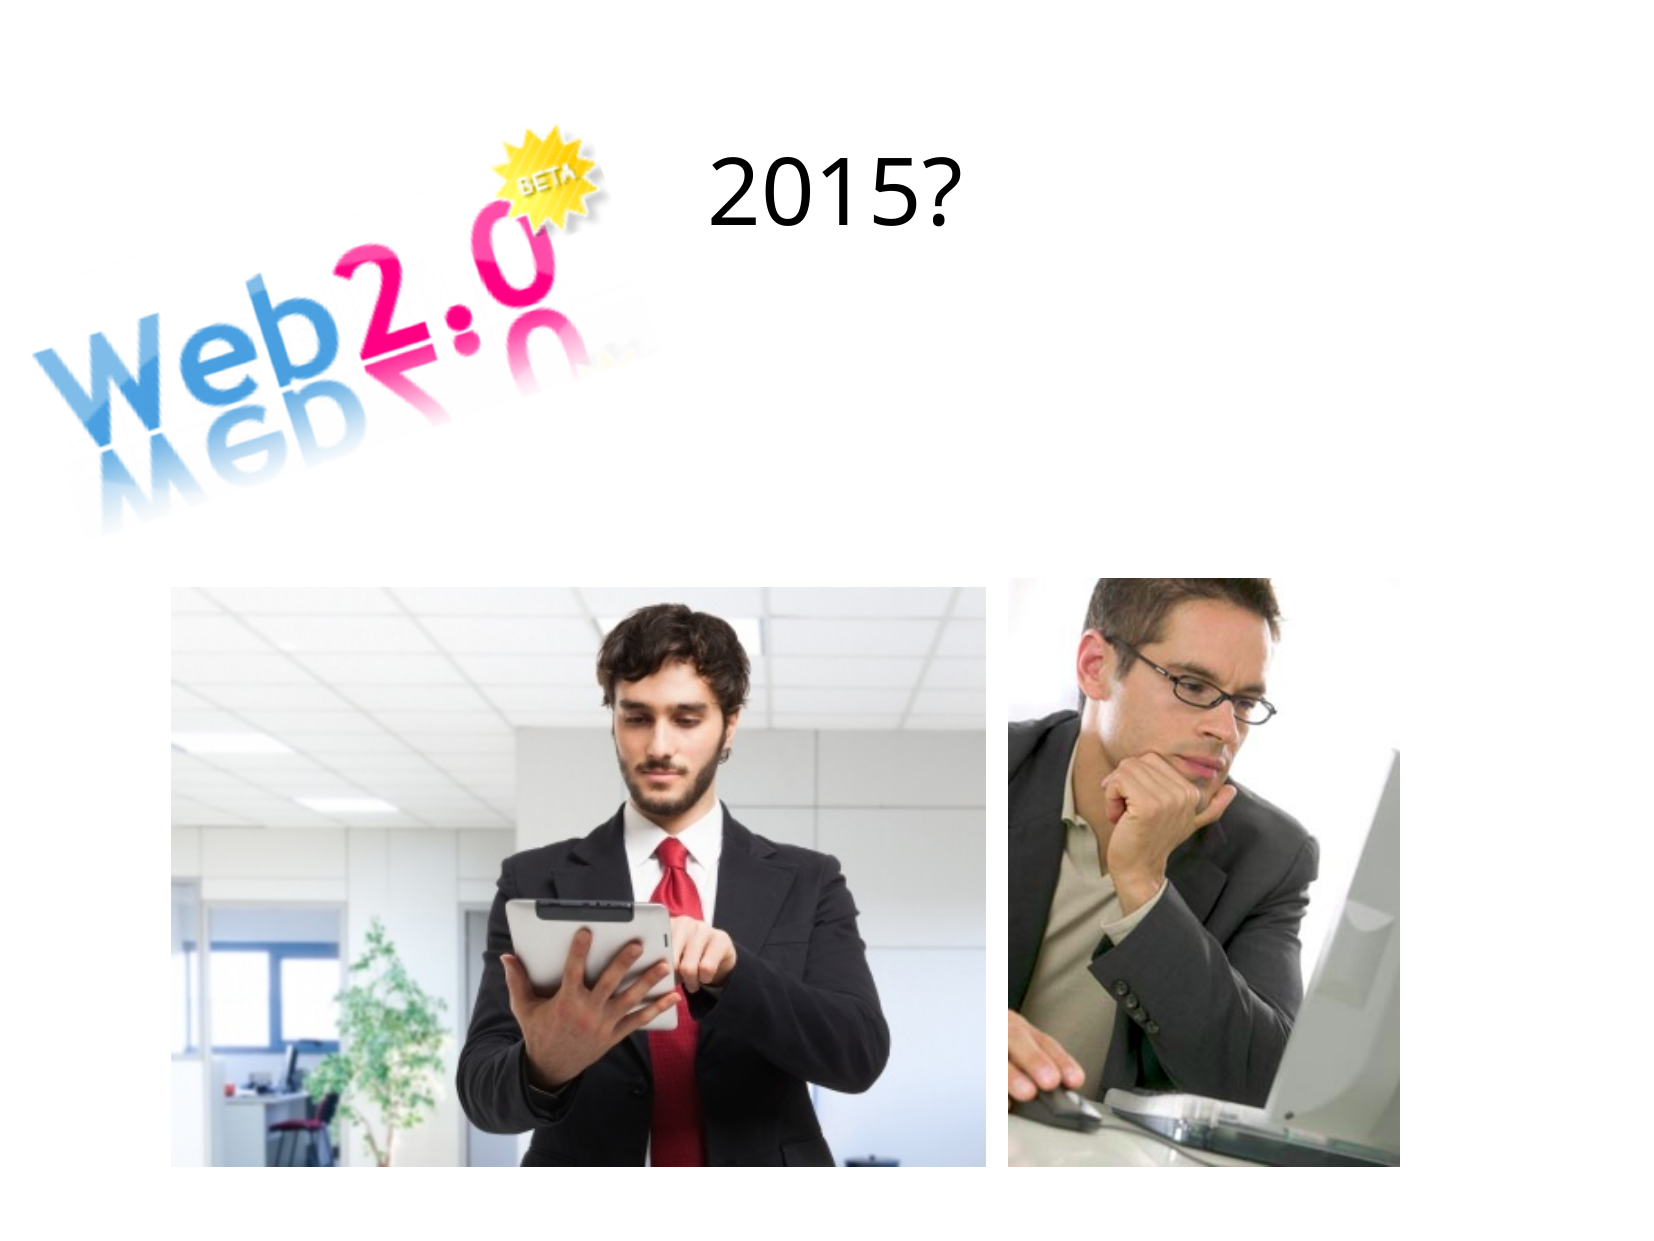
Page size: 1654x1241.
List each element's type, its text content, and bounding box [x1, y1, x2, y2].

picture [4, 106, 662, 542]
picture [1008, 578, 1400, 1167]
picture [171, 587, 986, 1167]
text_box 2015? [692, 118, 961, 228]
